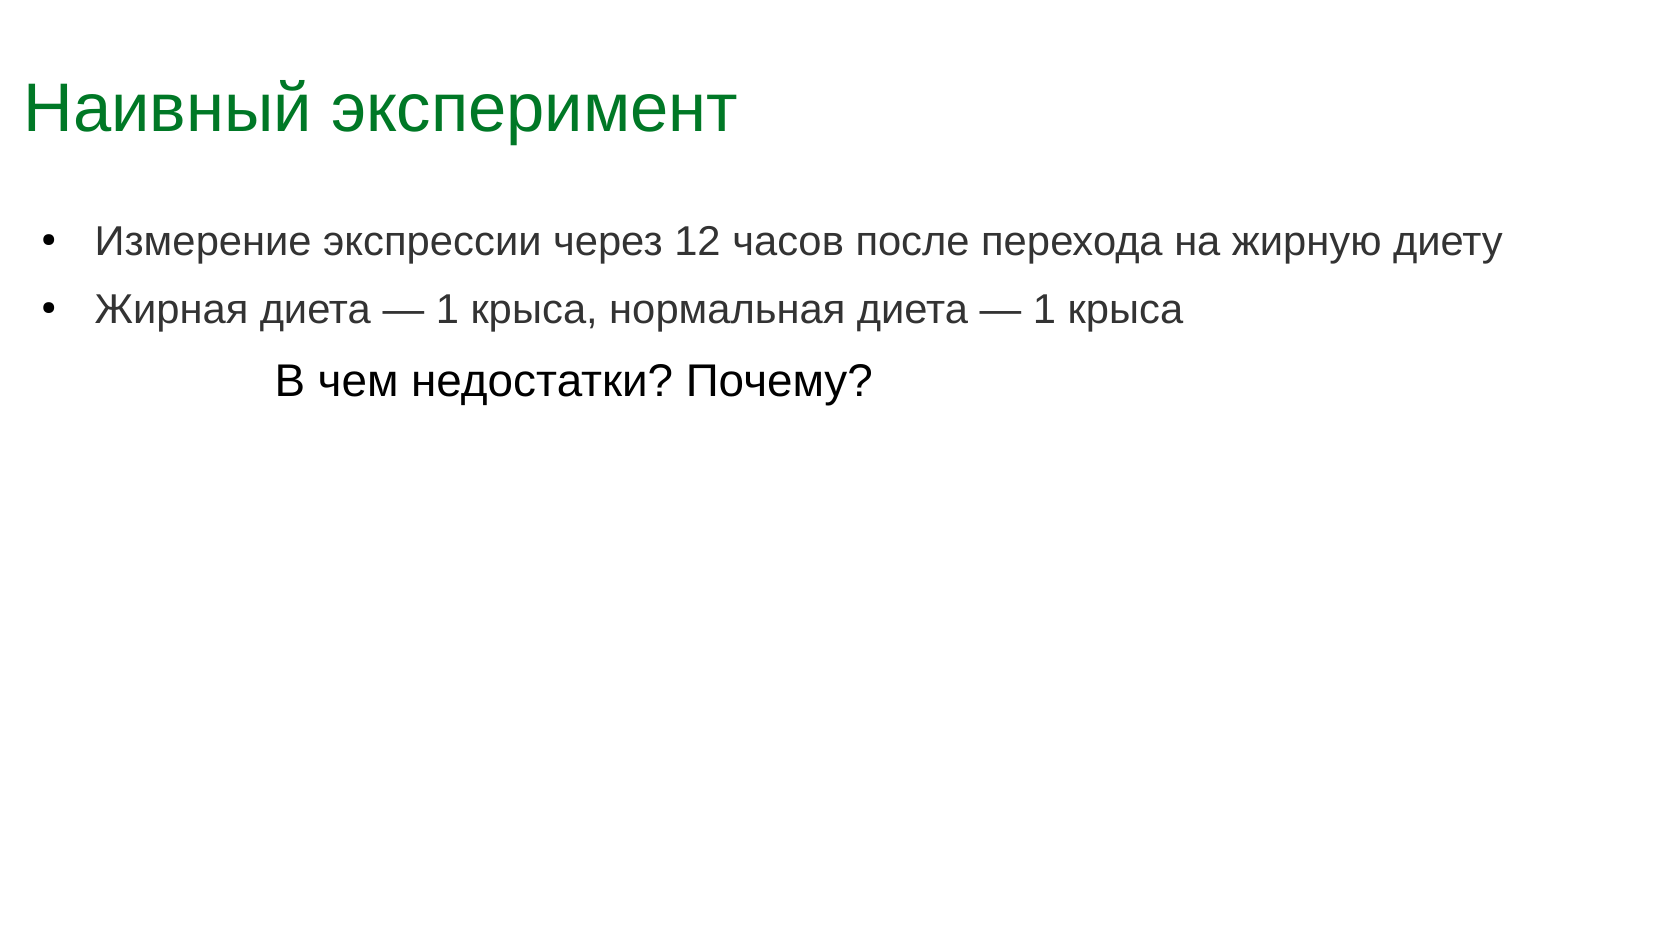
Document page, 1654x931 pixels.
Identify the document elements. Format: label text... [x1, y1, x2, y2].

title Наивный эксперимент [23, 23, 1630, 193]
list Измерение экспрессии через 12 часов после перехода на жирную диету Жирная диета — 1 крыса, нормальная диета — 1 крыса [23, 217, 1630, 827]
text_box В чем недостатки? Почему? [259, 347, 1406, 414]
